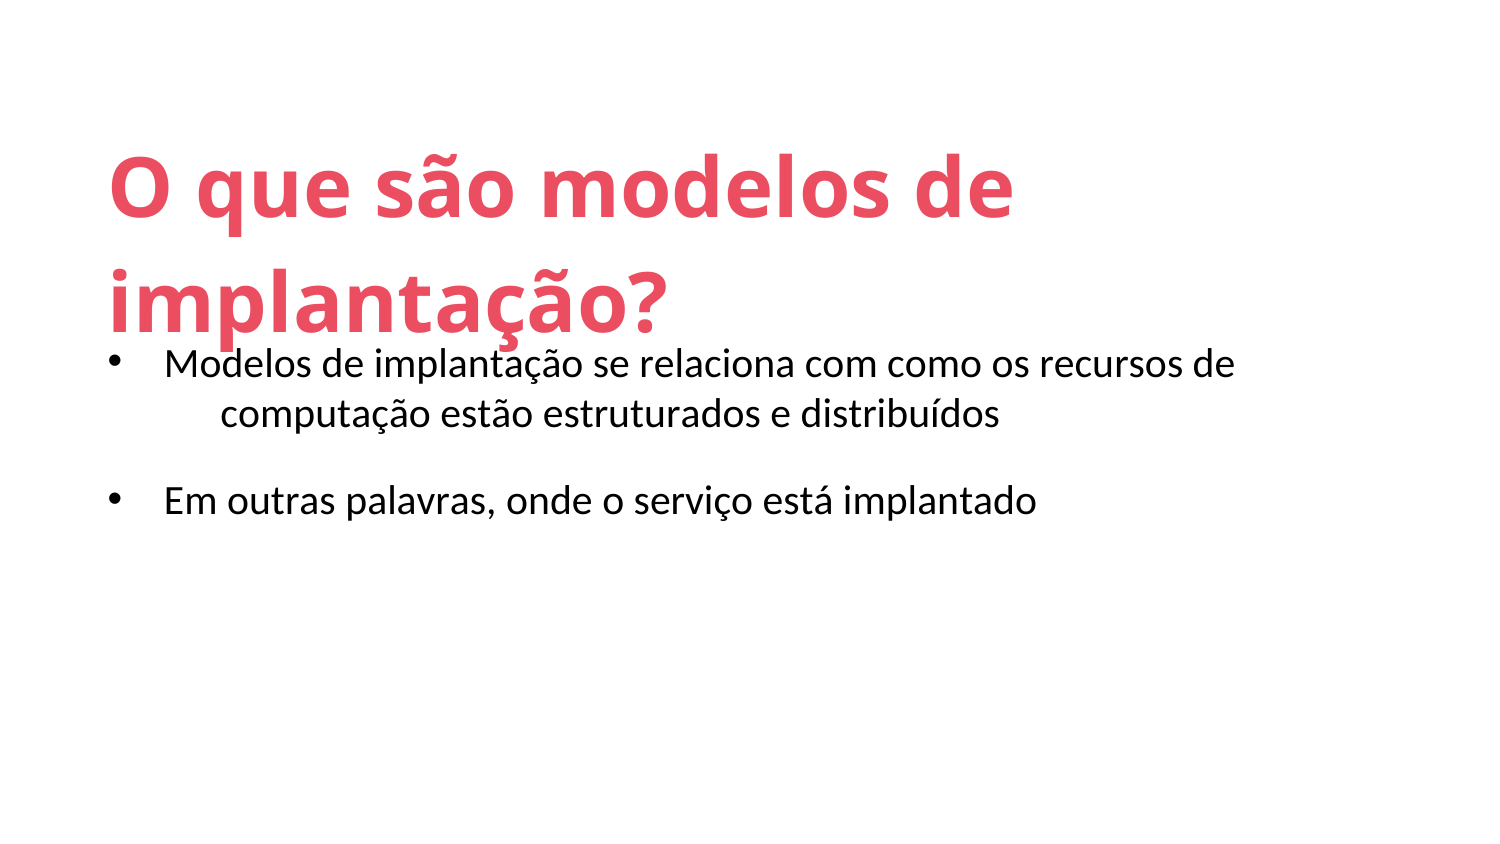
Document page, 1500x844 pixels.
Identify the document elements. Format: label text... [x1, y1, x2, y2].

text_box Modelos de implantação se relaciona com como os recursos de computação estão estruturados e distribuídos Em outras palavras, onde o serviço está implantado [92, 320, 1360, 601]
text_box O que são modelos de implantação? [92, 104, 1408, 243]
